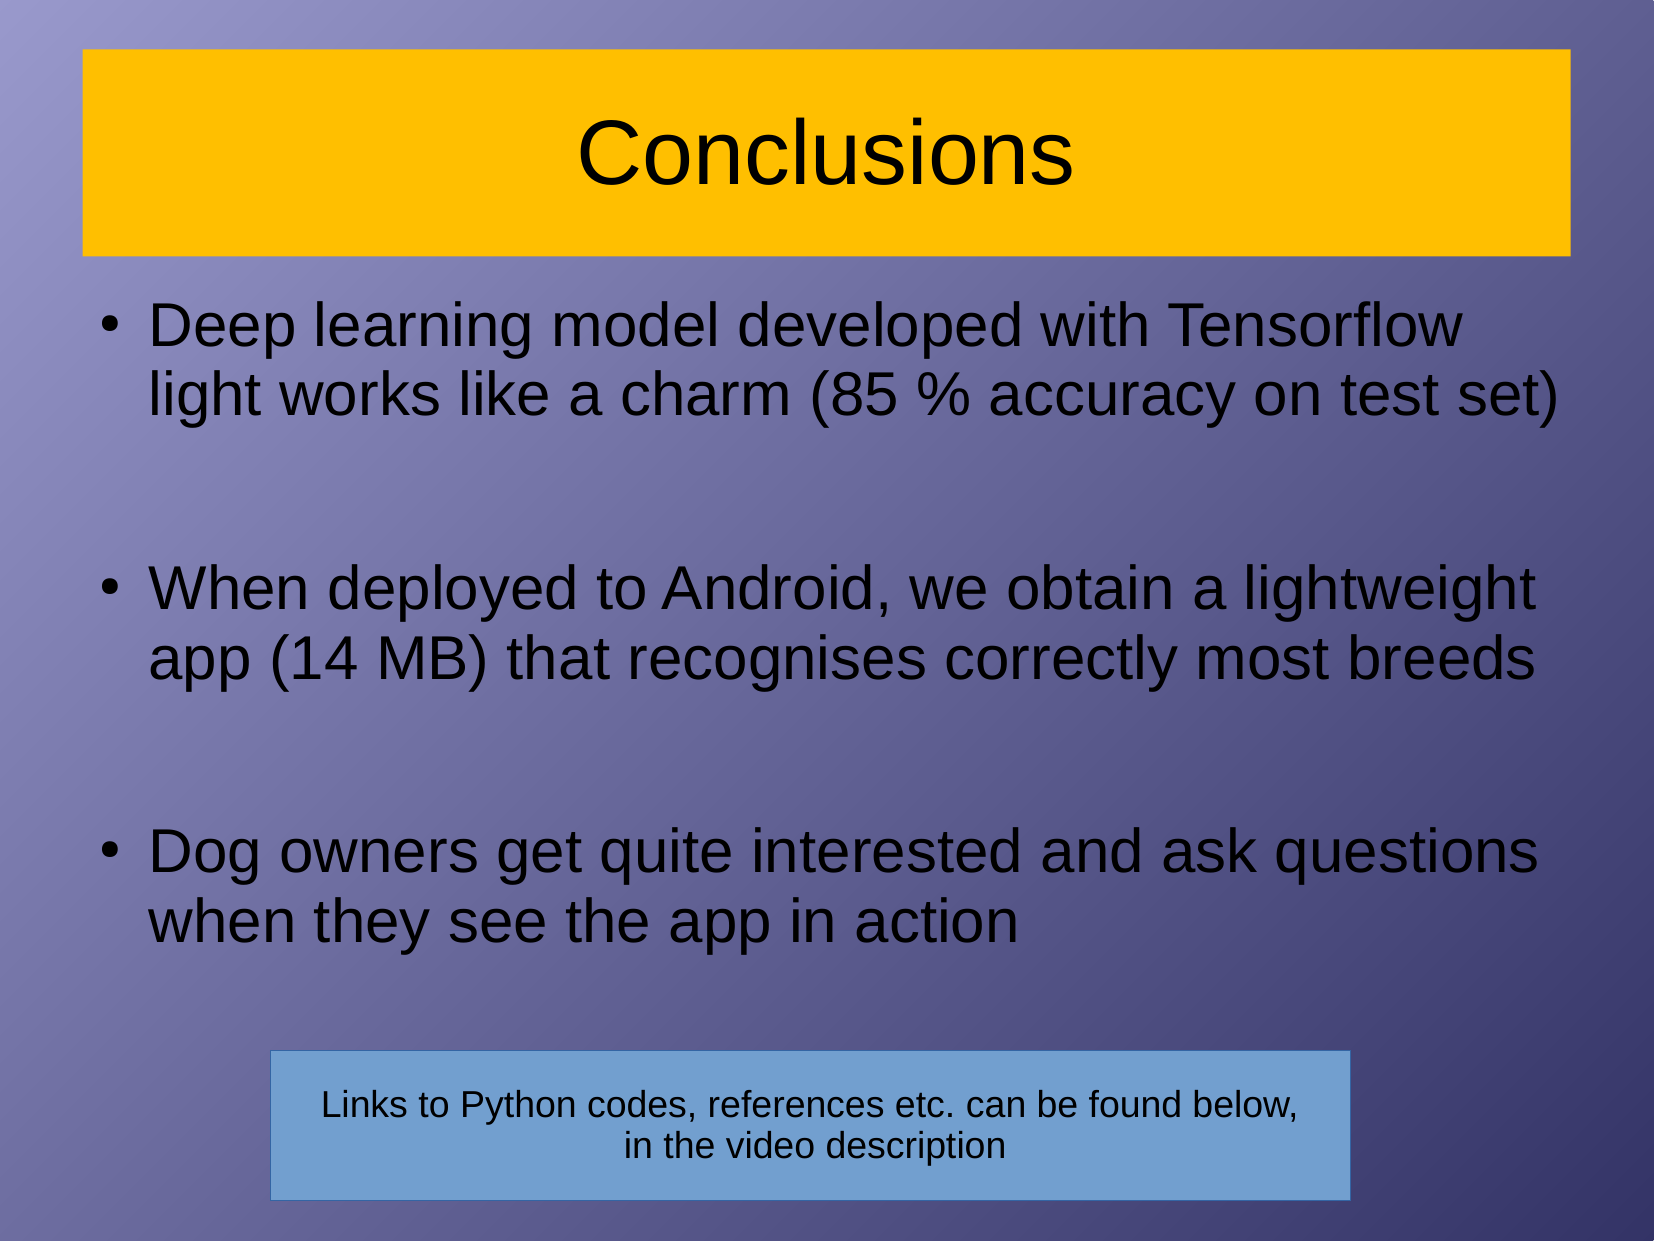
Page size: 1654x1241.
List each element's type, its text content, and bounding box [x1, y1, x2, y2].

text_box Links to Python codes, references etc. can be found below, in the video description [270, 1050, 1351, 1201]
list Deep learning model developed with Tensorflow light works like a charm (85 % accuracy on test set) When deployed to Android, we obtain a lightweight app (14 MB) that recognises correctly most breeds Dog owners get quite interested and ask questions when they see the app in action [82, 290, 1571, 1010]
title Conclusions [82, 49, 1571, 257]
